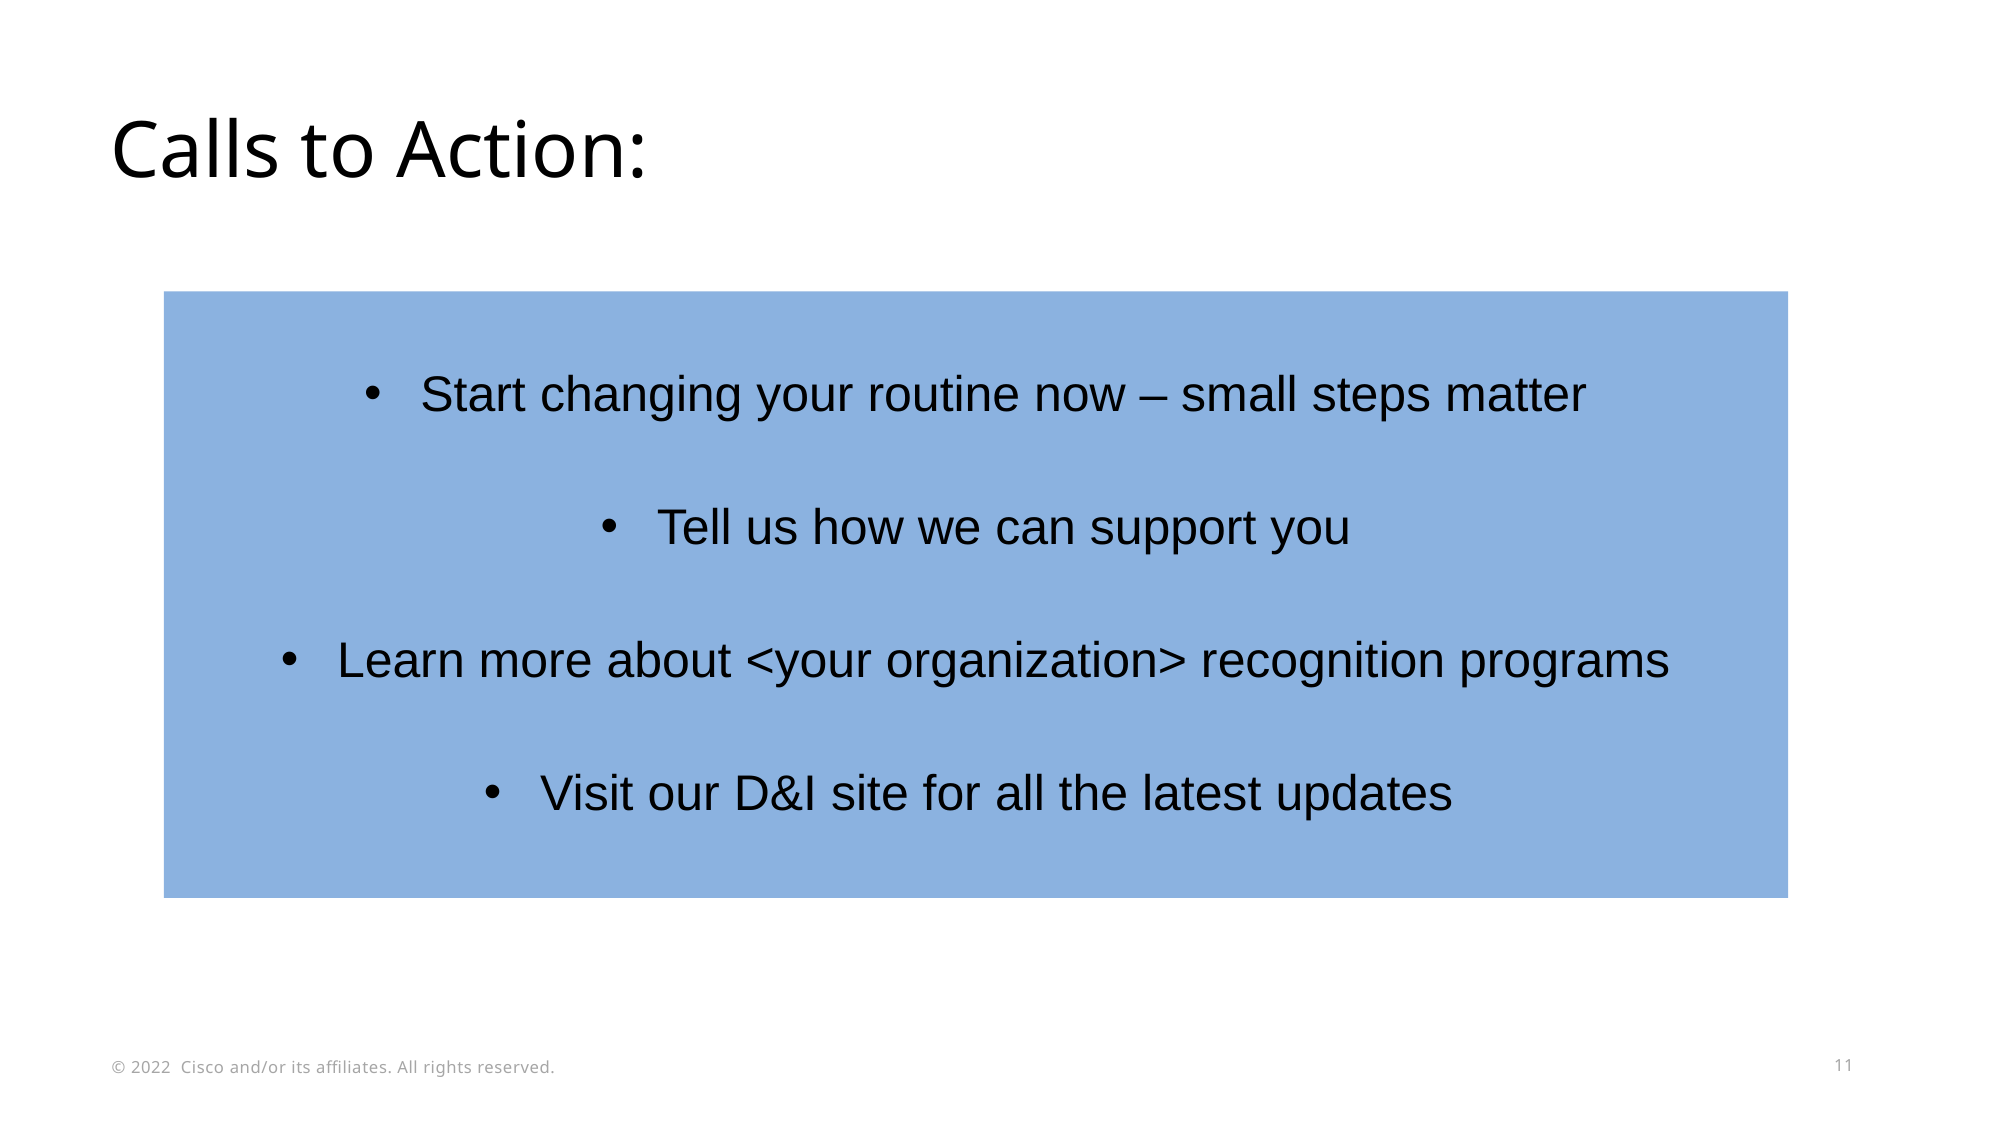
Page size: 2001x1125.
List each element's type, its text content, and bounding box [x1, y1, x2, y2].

title Calls to Action: [95, 74, 1922, 235]
text_box [163, 822, 1789, 898]
text_box Start changing your routine now – small steps matter Tell us how we can support you Learn more about <your organization> recognition programs Visit our D&I site for all the latest updates [163, 368, 1789, 822]
text_box [163, 291, 1789, 368]
